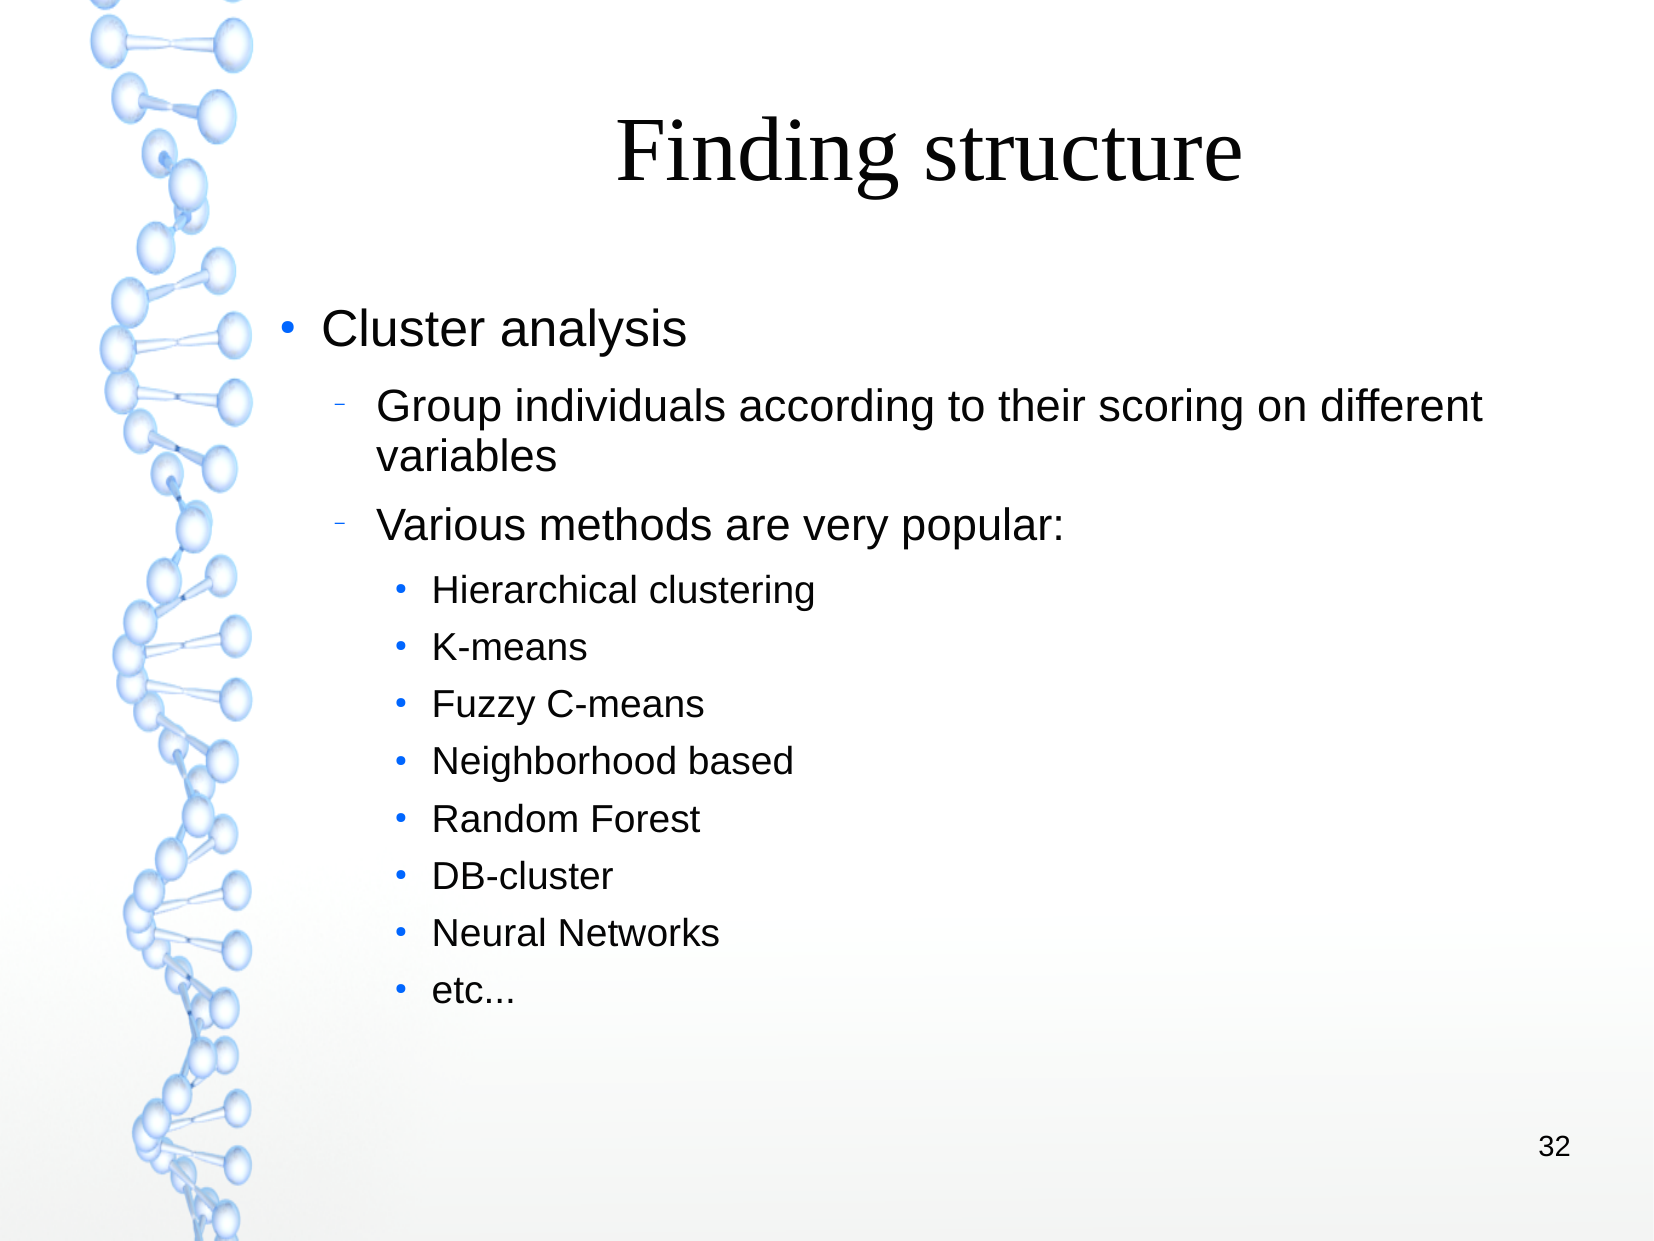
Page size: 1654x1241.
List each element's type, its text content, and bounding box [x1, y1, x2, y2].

picture [0, 0, 1654, 1241]
title Finding structure [265, 47, 1595, 252]
list Cluster analysis Group individuals according to their scoring on different variables Various methods are very popular: Hierarchical clustering K-means Fuzzy C-means Neighborhood based Random Forest DB-cluster Neural Networks etc... [265, 299, 1595, 1019]
